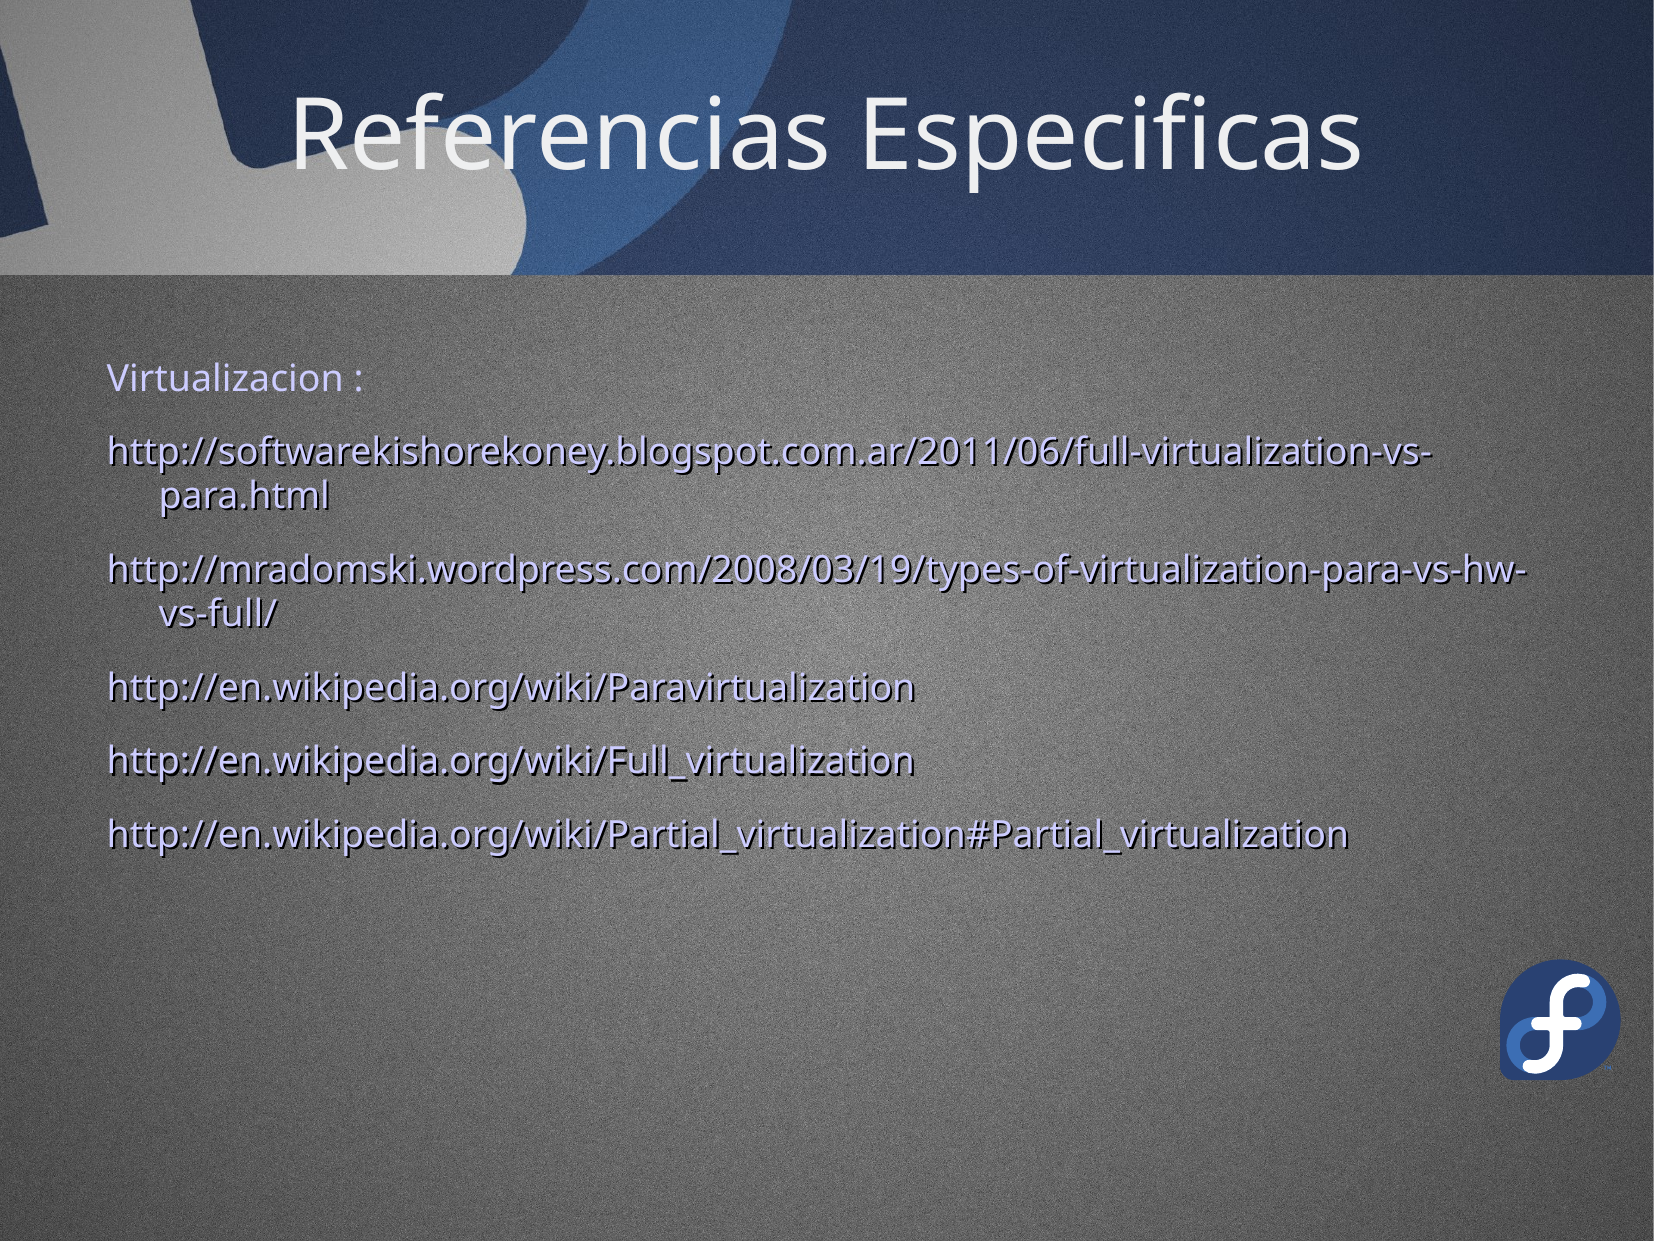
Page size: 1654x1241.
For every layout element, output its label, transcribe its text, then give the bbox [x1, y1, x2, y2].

text_box Virtualizacion : http://softwarekishorekoney.blogspot.com.ar/2011/06/full-virtualization-vs-para.html http://mradomski.wordpress.com/2008/03/19/types-of-virtualization-para-vs-hw-vs-full/ http://en.wikipedia.org/wiki/Paravirtualization http://en.wikipedia.org/wiki/Full_virtualization http://en.wikipedia.org/wiki/Partial_virtualization#Partial_virtualization [88, 354, 1565, 1064]
text_box Referencias Especificas [88, 29, 1565, 237]
picture [0, 0, 1654, 1241]
